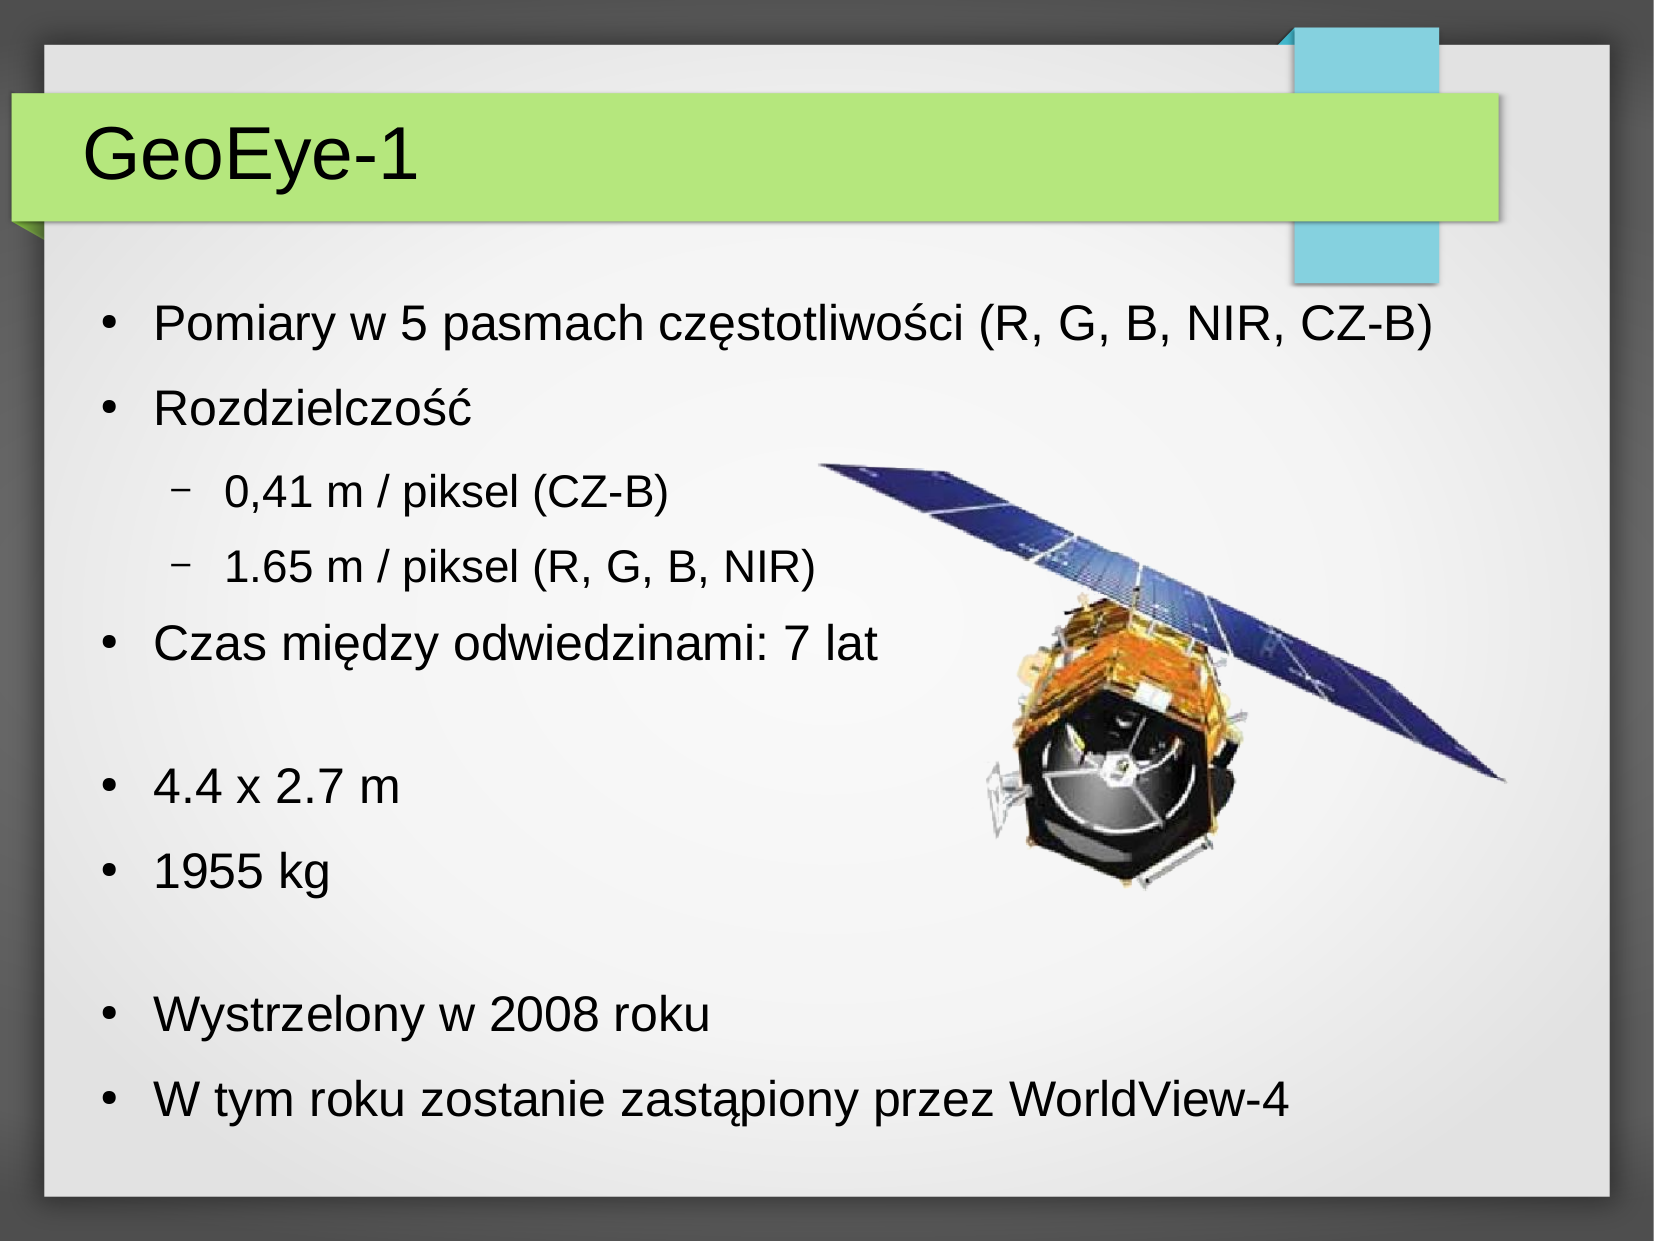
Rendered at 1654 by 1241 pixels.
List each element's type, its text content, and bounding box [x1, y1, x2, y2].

title GeoEye-1 [82, 94, 1264, 213]
picture [0, 0, 1654, 1241]
list Pomiary w 5 pasmach częstotliwości (R, G, B, NIR, CZ-B) Rozdzielczość 0,41 m / piksel (CZ-B) 1.65 m / piksel (R, G, B, NIR) Czas między odwiedzinami: 7 lat 4.4 x 2.7 m 1955 kg Wystrzelony w 2008 roku W tym roku zostanie zastąpiony przez WorldView-4 [82, 295, 1571, 1170]
